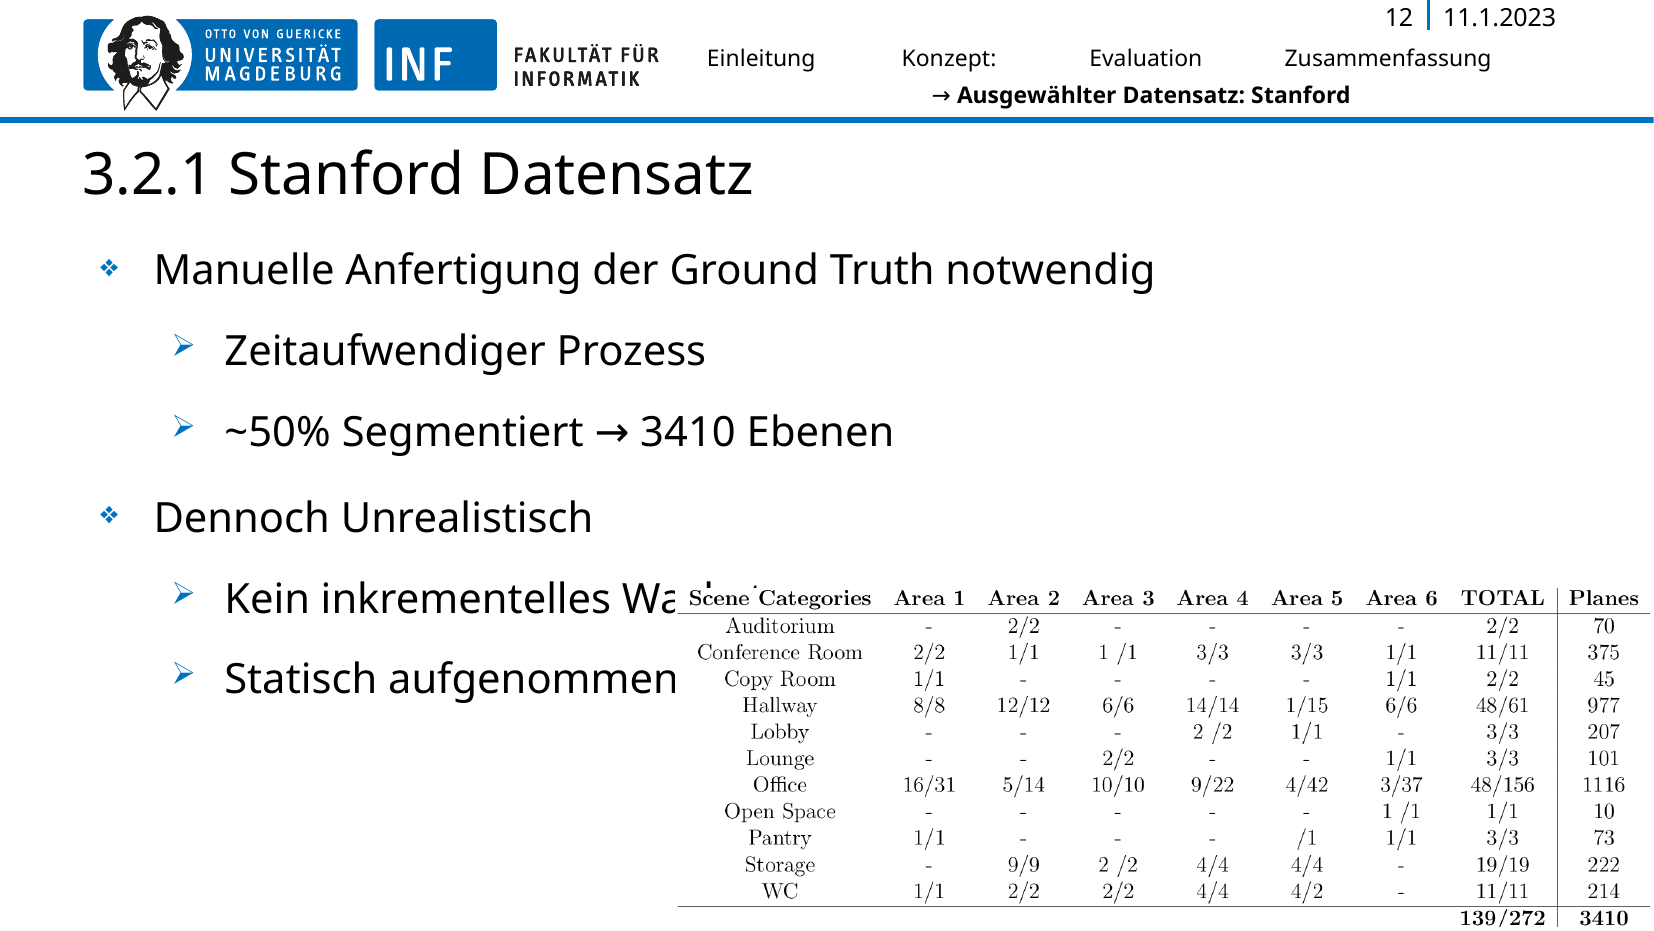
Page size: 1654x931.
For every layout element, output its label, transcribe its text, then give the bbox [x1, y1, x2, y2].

list Manuelle Anfertigung der Ground Truth notwendig Zeitaufwendiger Prozess ~50% Segmentiert → 3410 Ebenen Dennoch Unrealistisch Kein inkrementelles Wachstum Statisch aufgenommen [82, 240, 1571, 916]
title 3.2.1 Stanford Datensatz [82, 131, 1576, 212]
picture [675, 588, 1653, 927]
